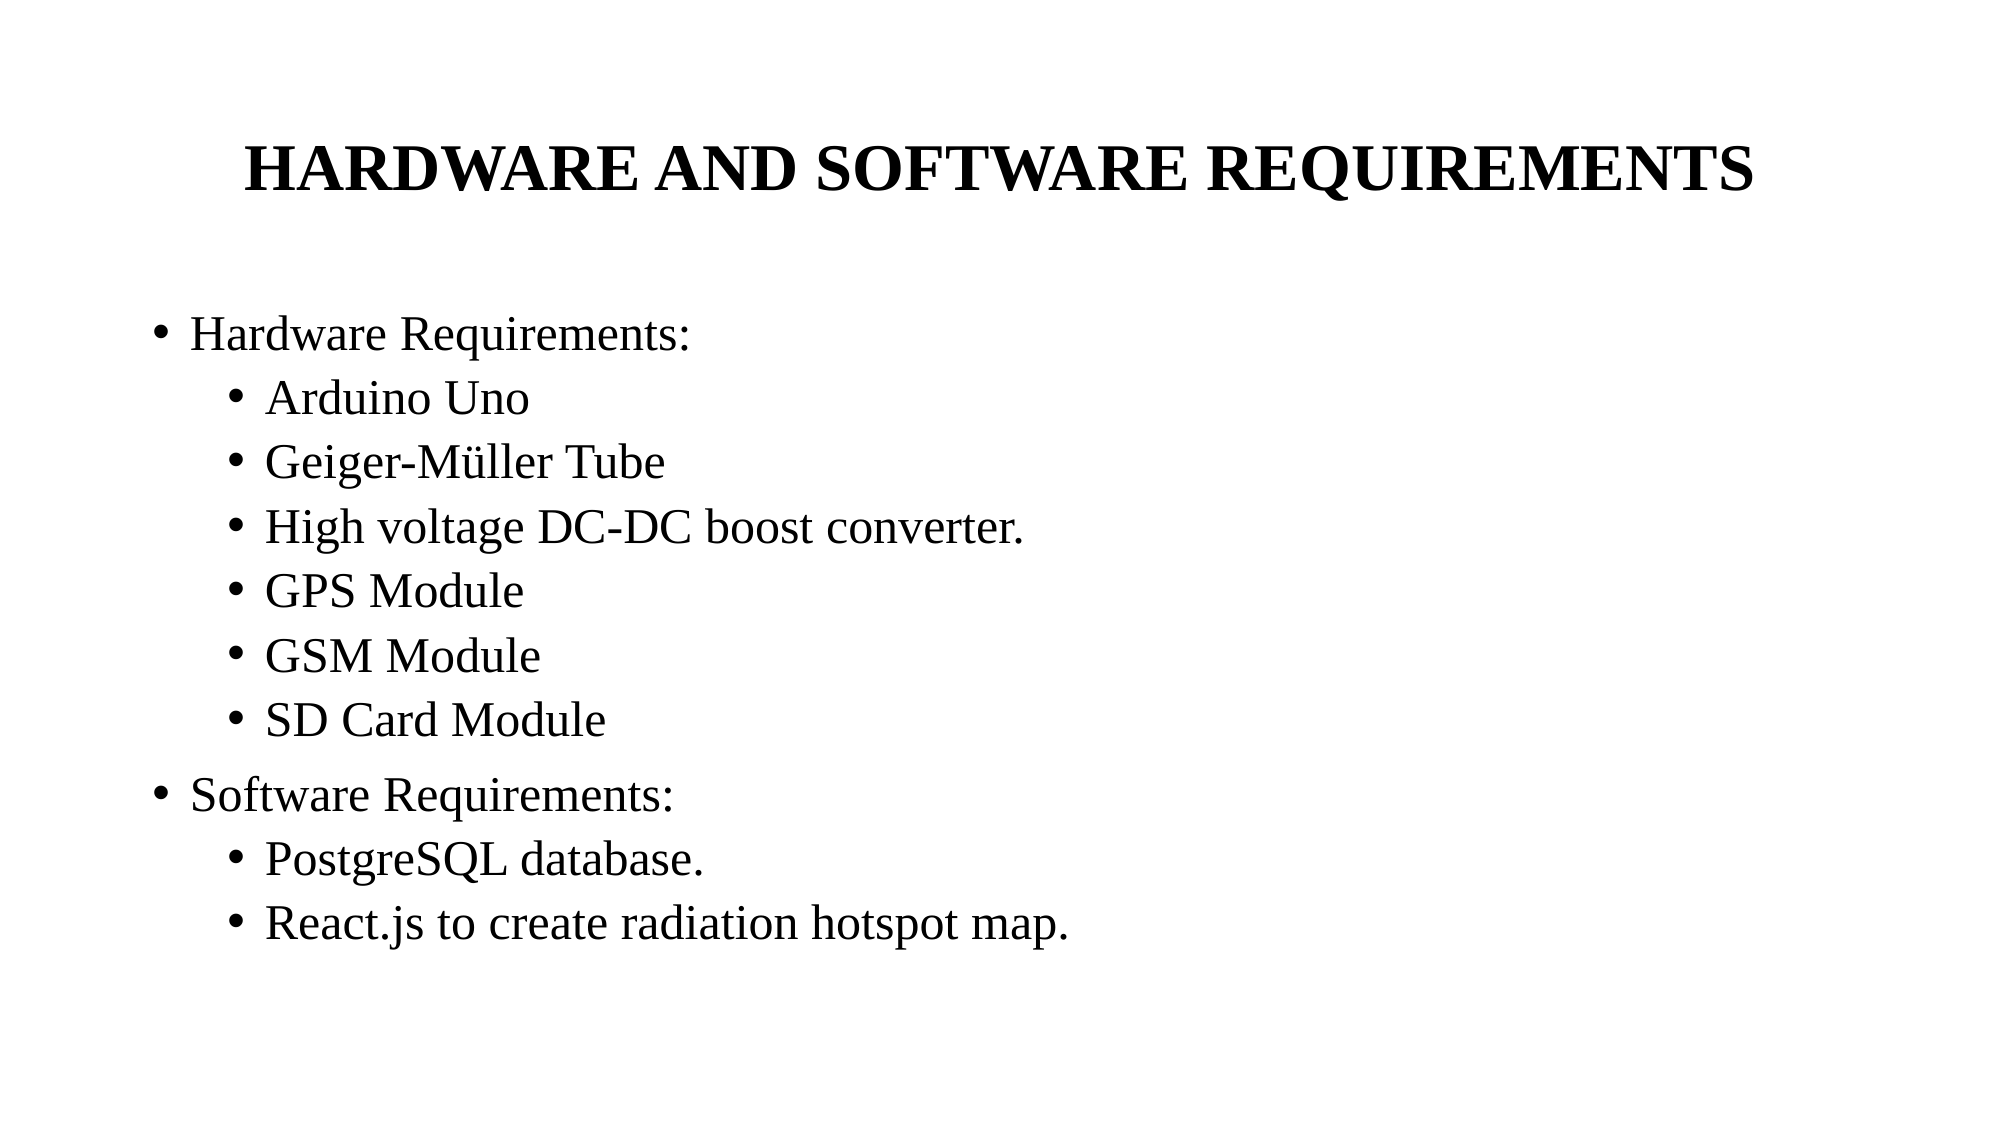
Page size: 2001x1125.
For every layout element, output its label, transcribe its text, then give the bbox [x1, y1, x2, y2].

title HARDWARE AND SOFTWARE REQUIREMENTS [137, 59, 1863, 278]
list Hardware Requirements: Arduino Uno Geiger-Müller Tube High voltage DC-DC boost converter. GPS Module GSM Module SD Card Module Software Requirements: PostgreSQL database. React.js to create radiation hotspot map. [137, 299, 1863, 1014]
